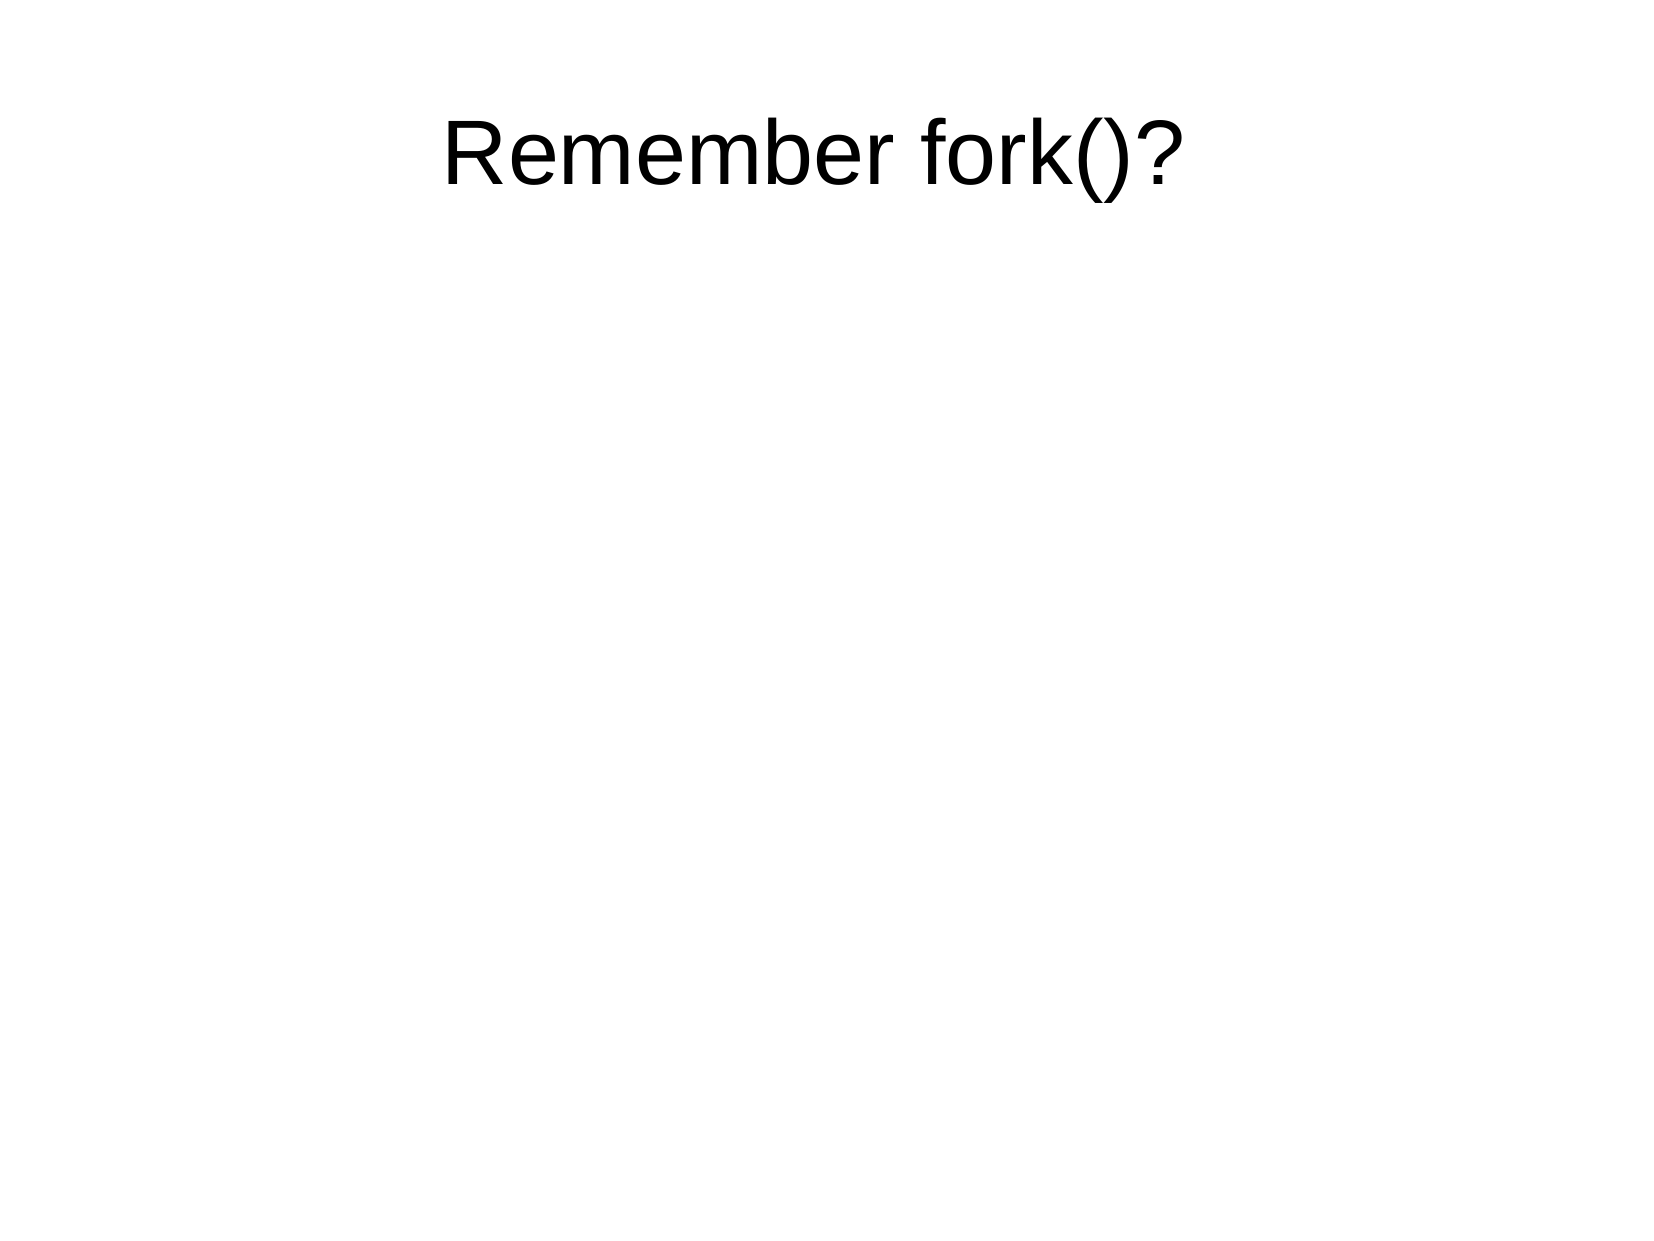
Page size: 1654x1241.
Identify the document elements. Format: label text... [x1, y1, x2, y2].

title Remember fork()? [82, 49, 1571, 257]
